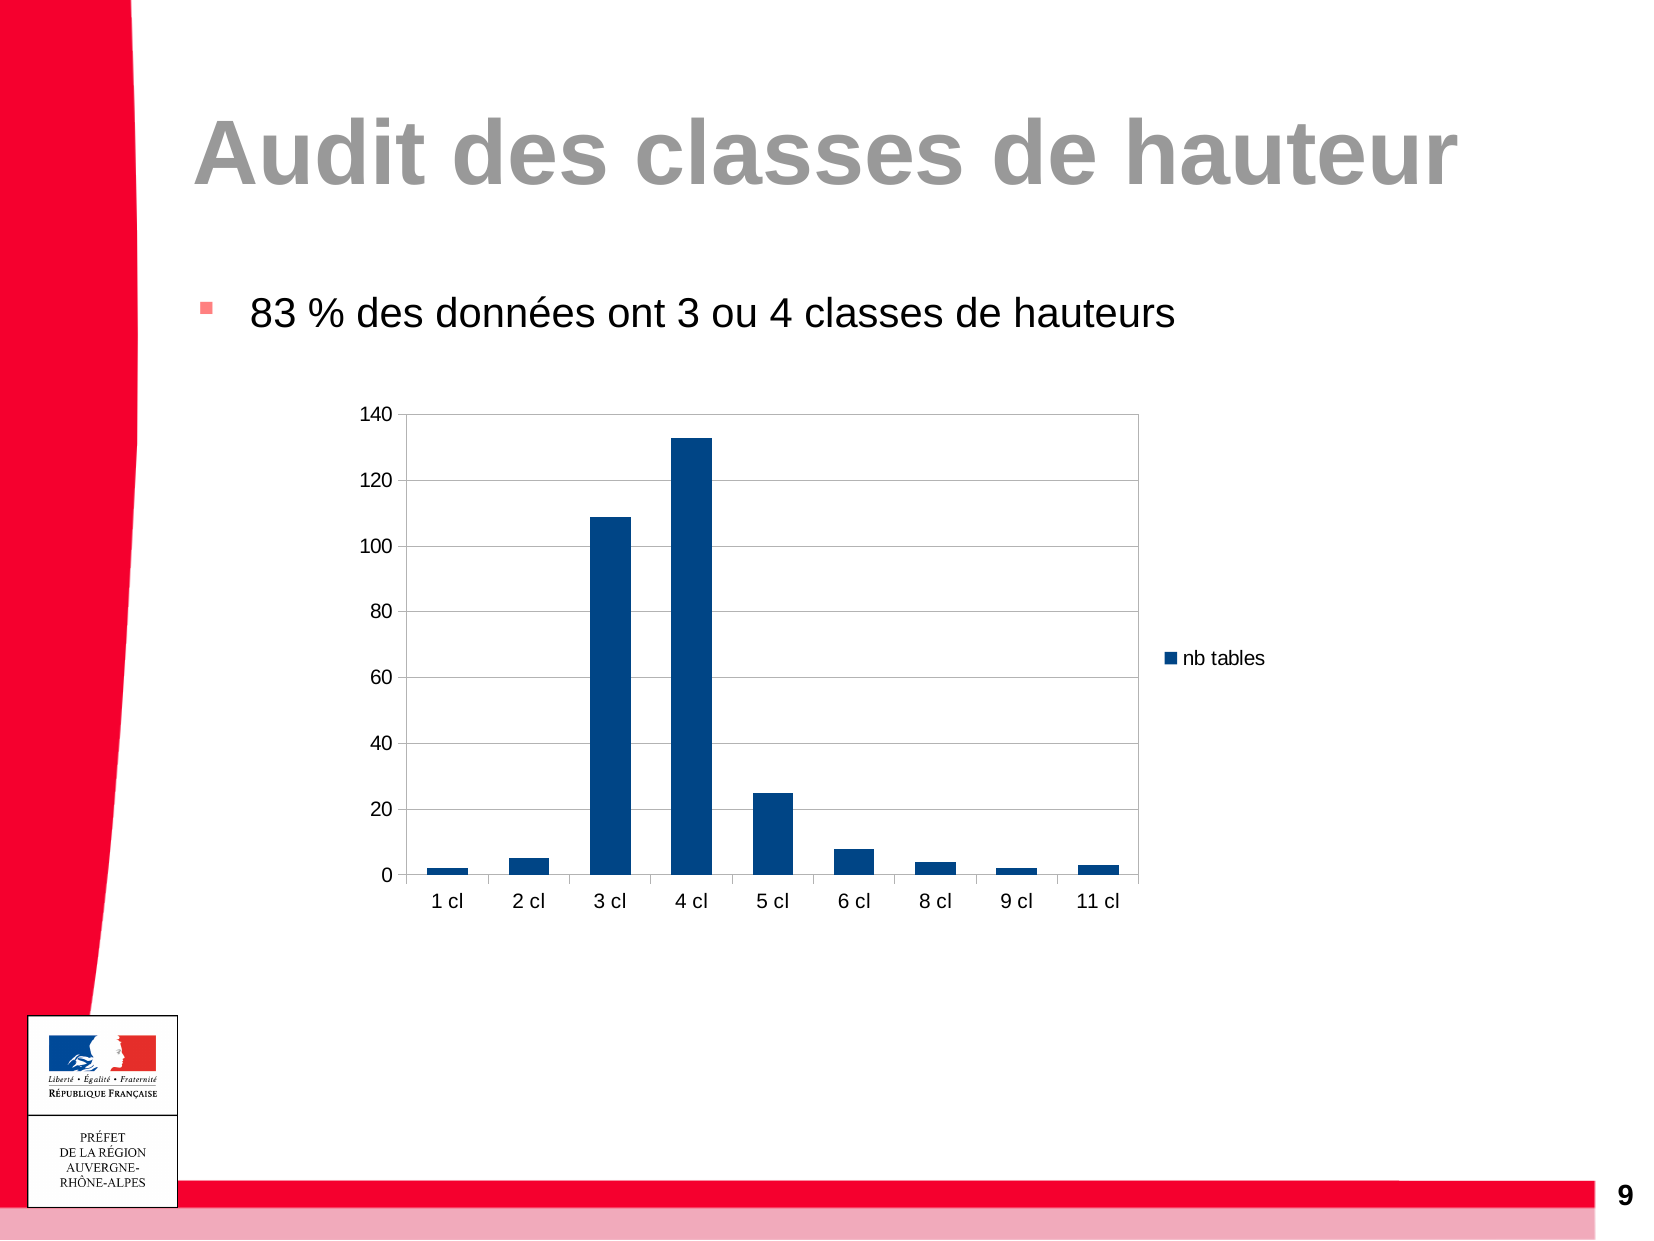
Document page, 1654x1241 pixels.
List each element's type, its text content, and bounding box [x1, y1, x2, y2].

list 83 % des données ont 3 ou 4 classes de hauteurs [179, 290, 1509, 1021]
chart [340, 392, 1286, 924]
picture [0, 0, 1654, 1240]
title Audit des classes de hauteur [82, 49, 1571, 257]
